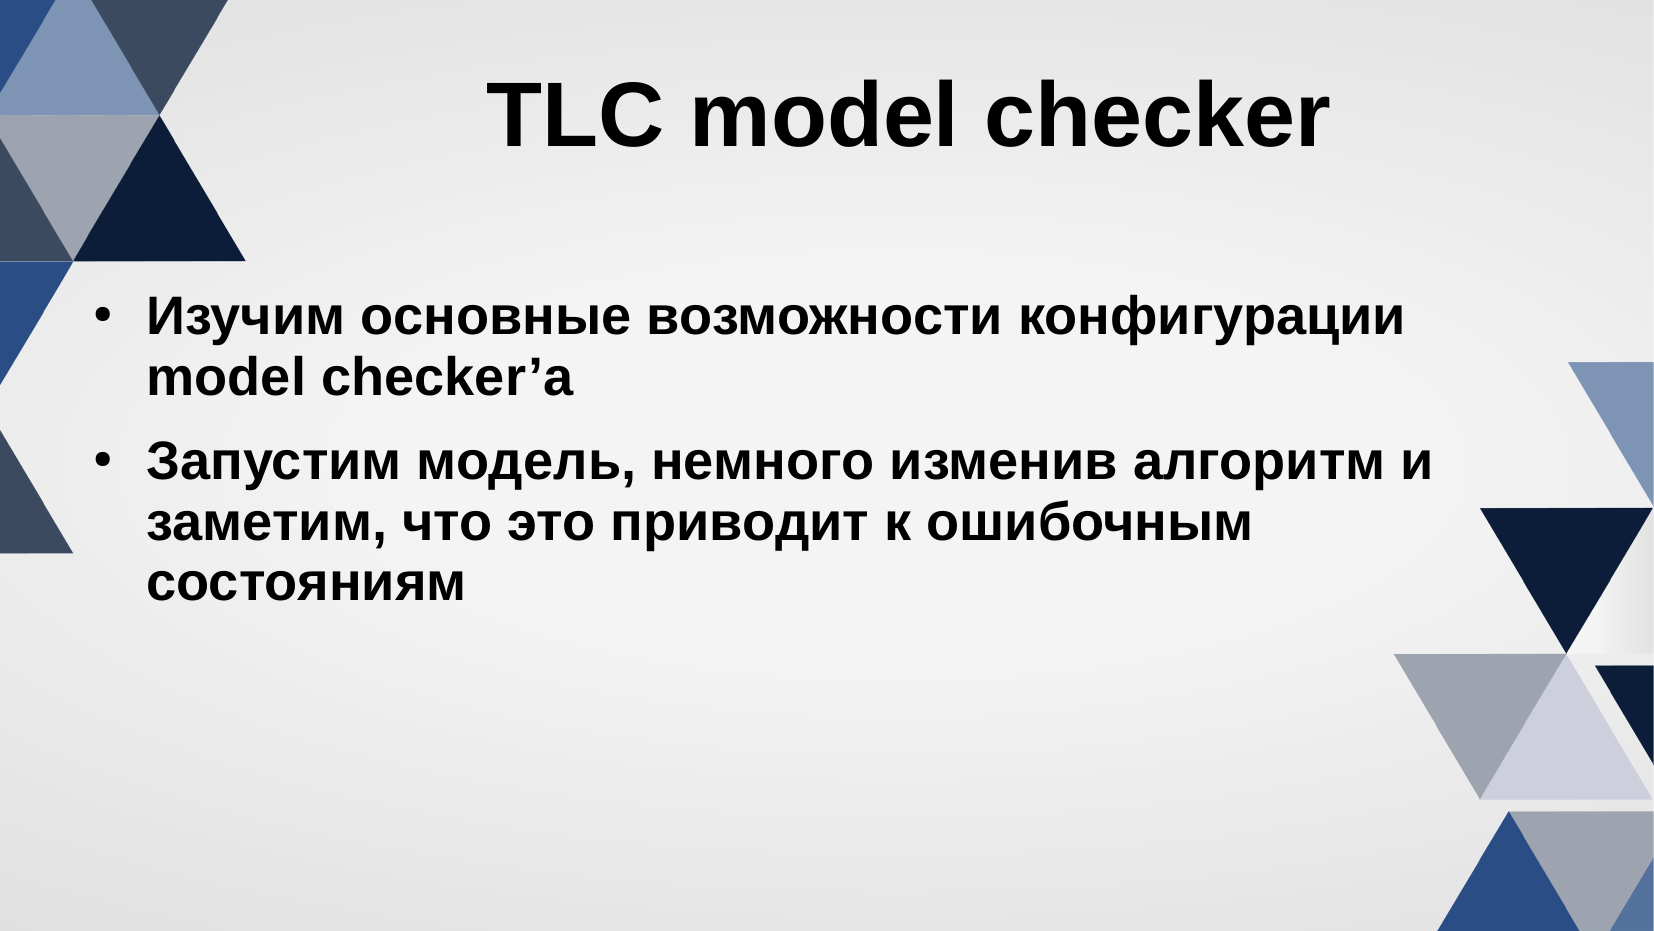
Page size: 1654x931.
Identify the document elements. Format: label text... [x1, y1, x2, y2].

title TLC model checker [165, 37, 1654, 193]
list Изучим основные возможности конфигурации model checker’а Запустим модель, немного изменив алгоритм и заметим, что это приводит к ошибочным состояниям [75, 285, 1446, 931]
picture [0, 0, 1654, 931]
